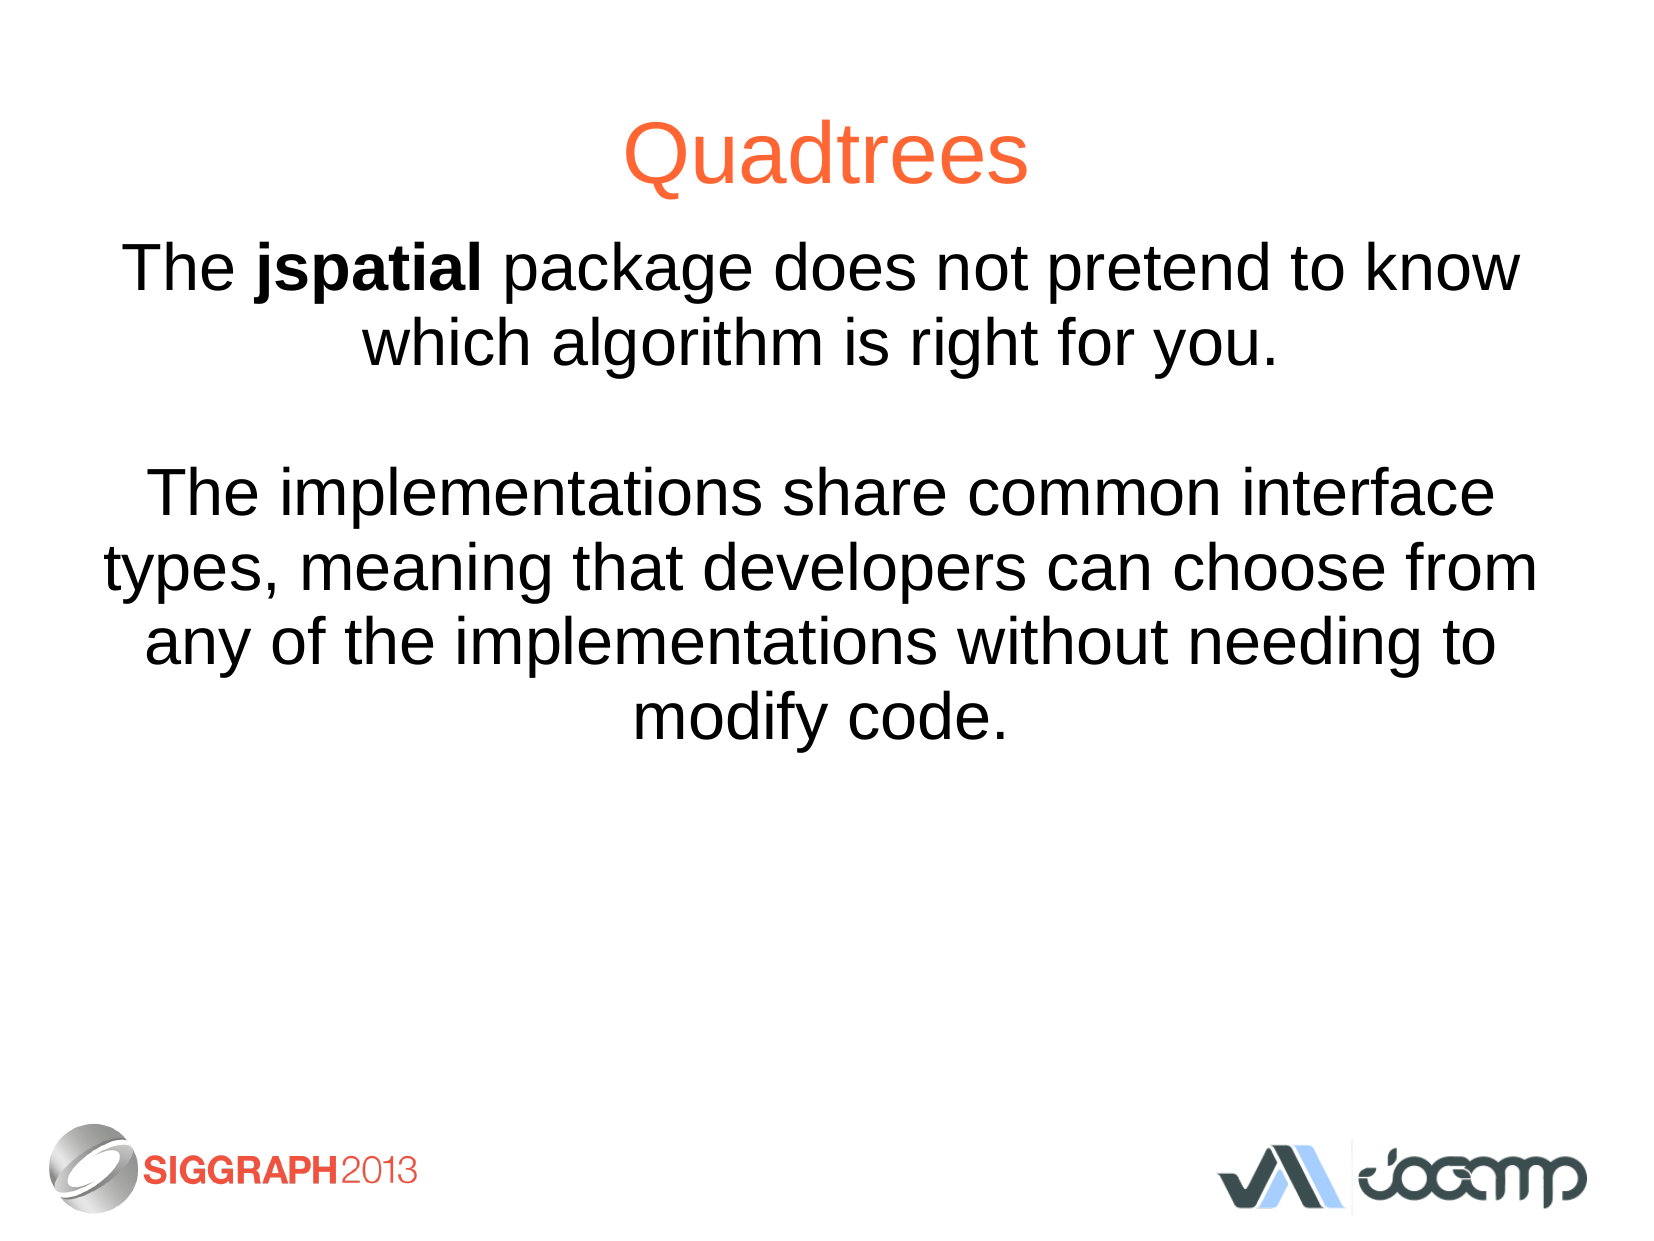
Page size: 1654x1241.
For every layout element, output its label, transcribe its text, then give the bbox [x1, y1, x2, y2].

picture [45, 1122, 421, 1215]
subtitle The jspatial package does not pretend to know which algorithm is right for you. The implementations share common interface types, meaning that developers can choose from any of the implementations without needing to modify code. [68, 49, 1576, 1010]
picture [1215, 1139, 1587, 1215]
